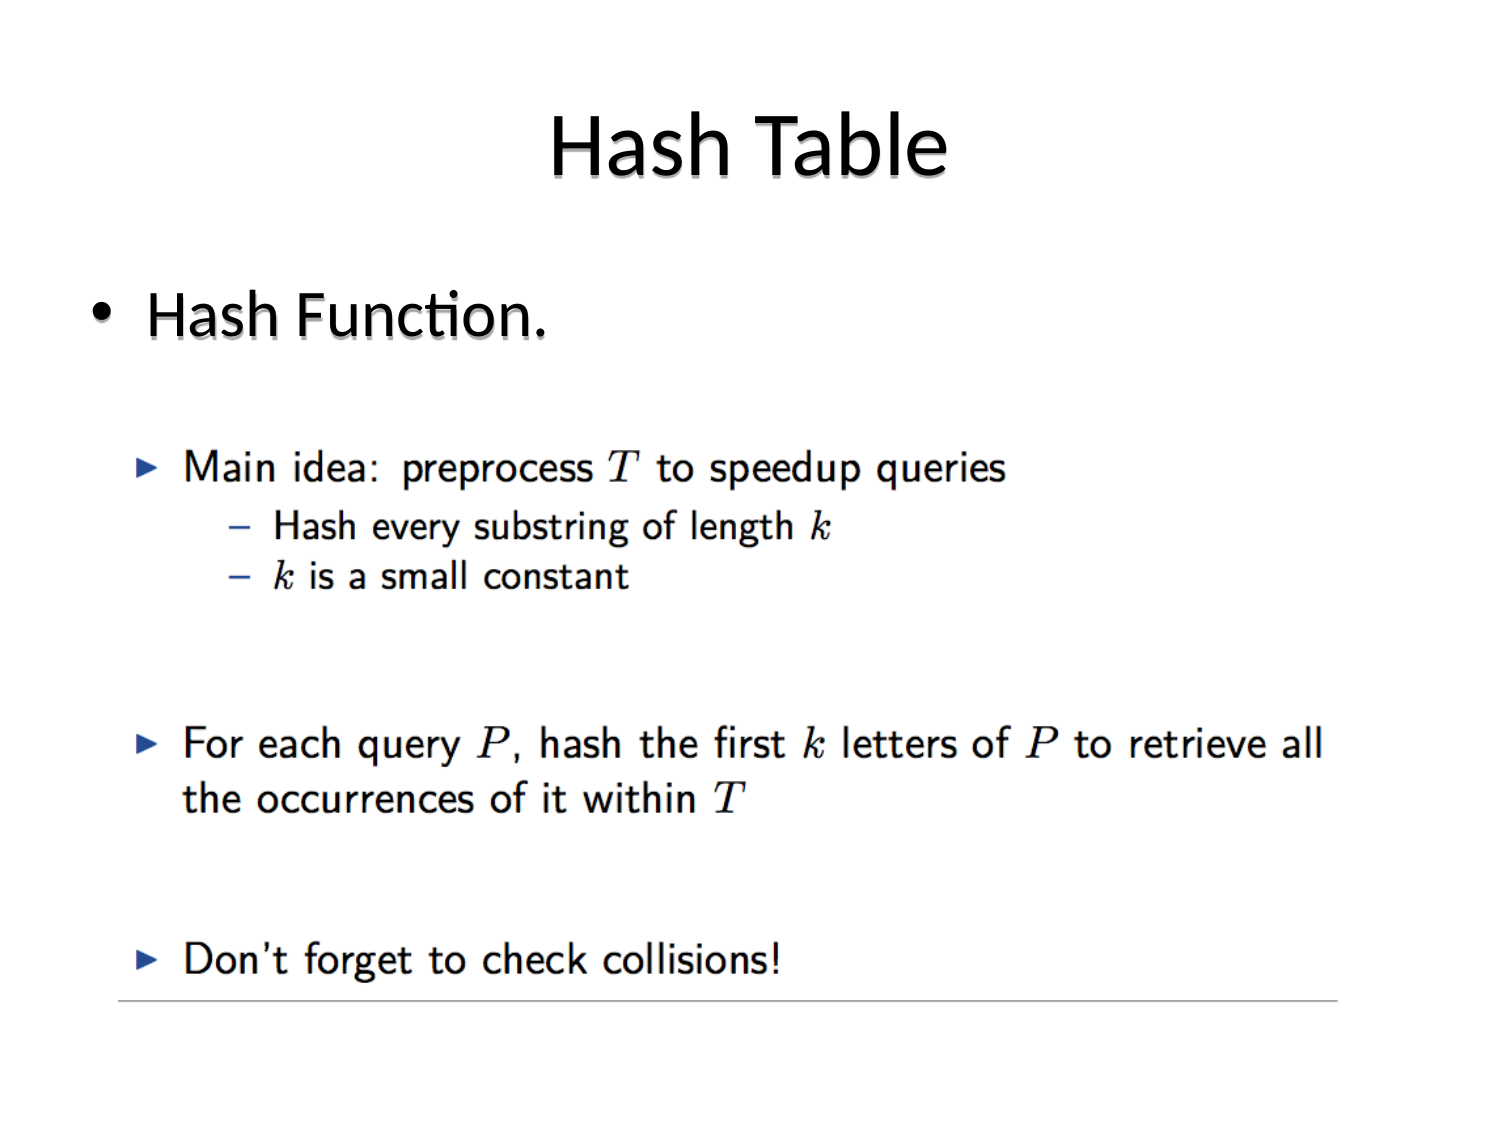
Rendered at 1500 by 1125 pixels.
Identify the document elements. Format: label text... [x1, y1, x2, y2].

title Hash Table [75, 45, 1426, 233]
picture [118, 432, 1341, 1000]
list Hash Function. [75, 262, 1426, 1005]
